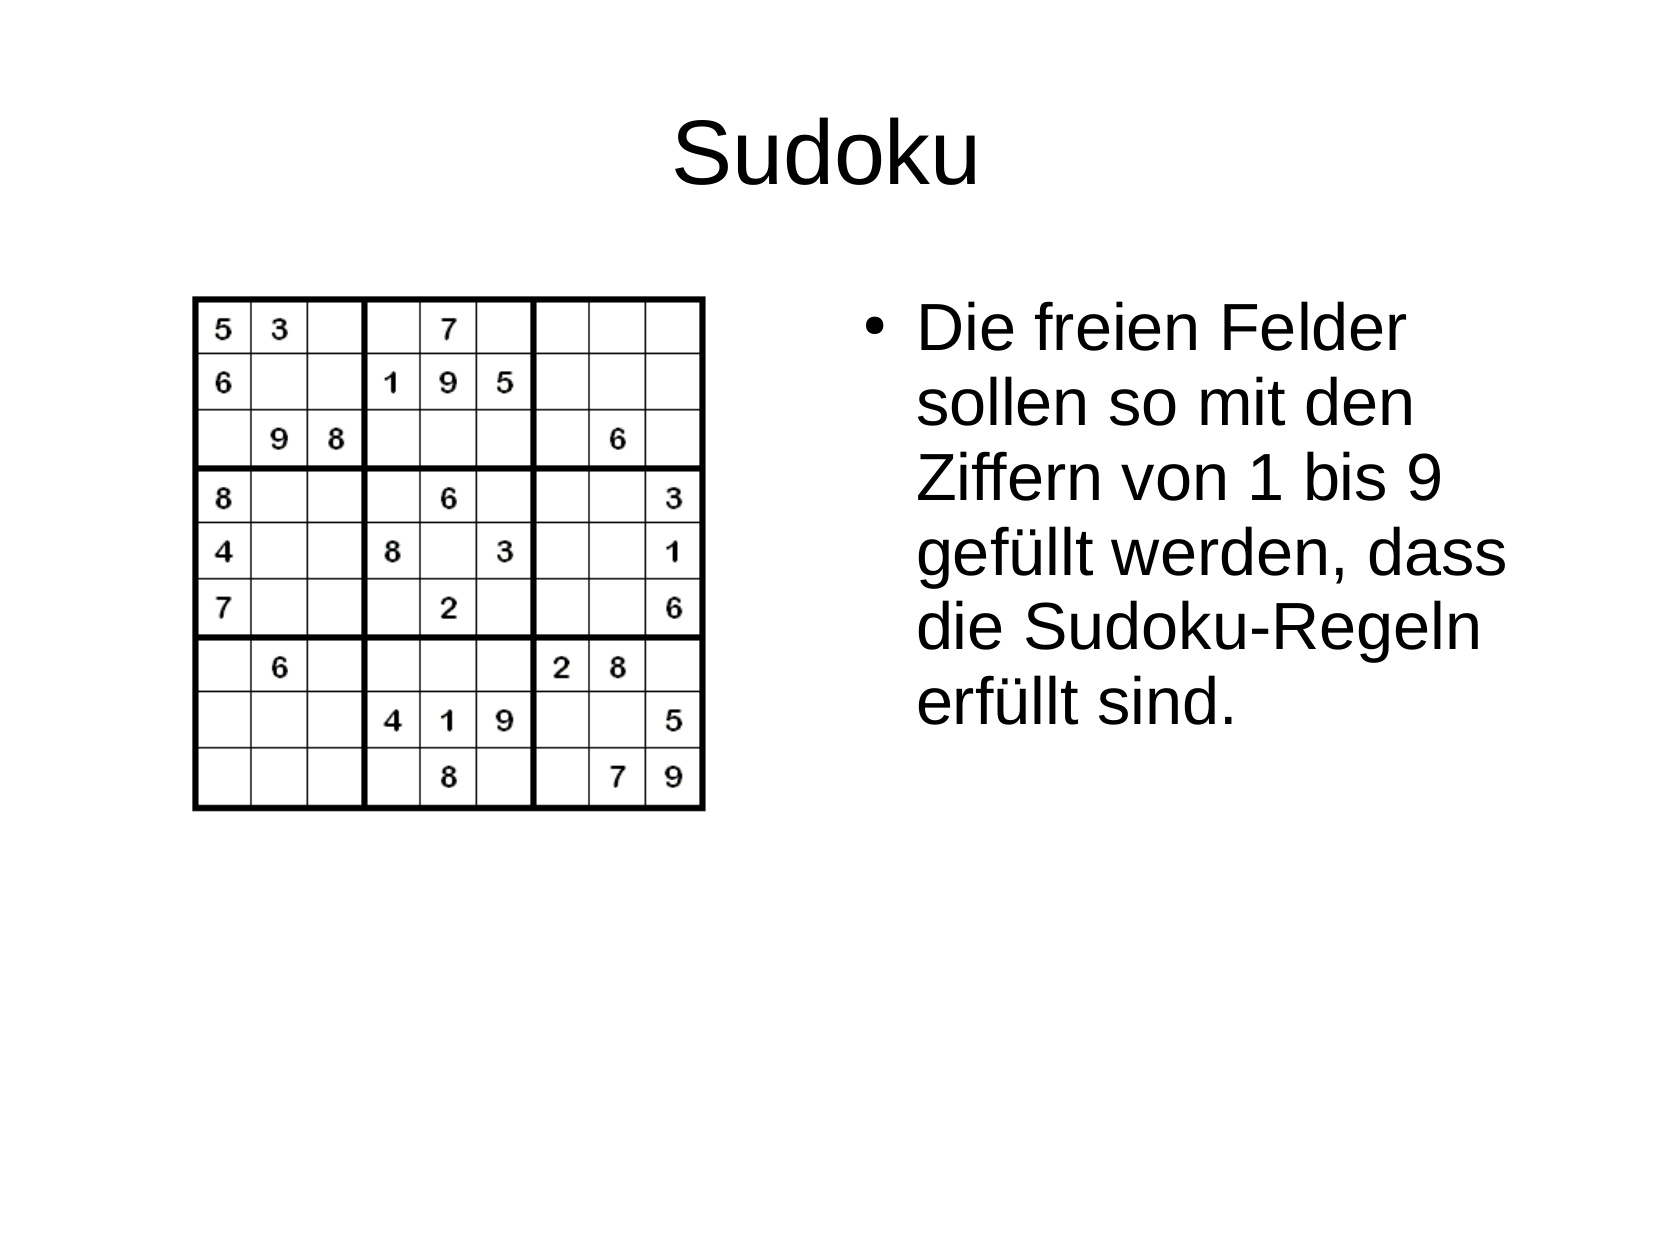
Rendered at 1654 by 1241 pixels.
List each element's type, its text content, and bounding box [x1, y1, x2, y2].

title Sudoku [82, 49, 1571, 257]
list Die freien Felder sollen so mit den Ziffern von 1 bis 9 gefüllt werden, dass die Sudoku-Regeln erfüllt sind. [845, 290, 1572, 1094]
picture [191, 295, 709, 813]
